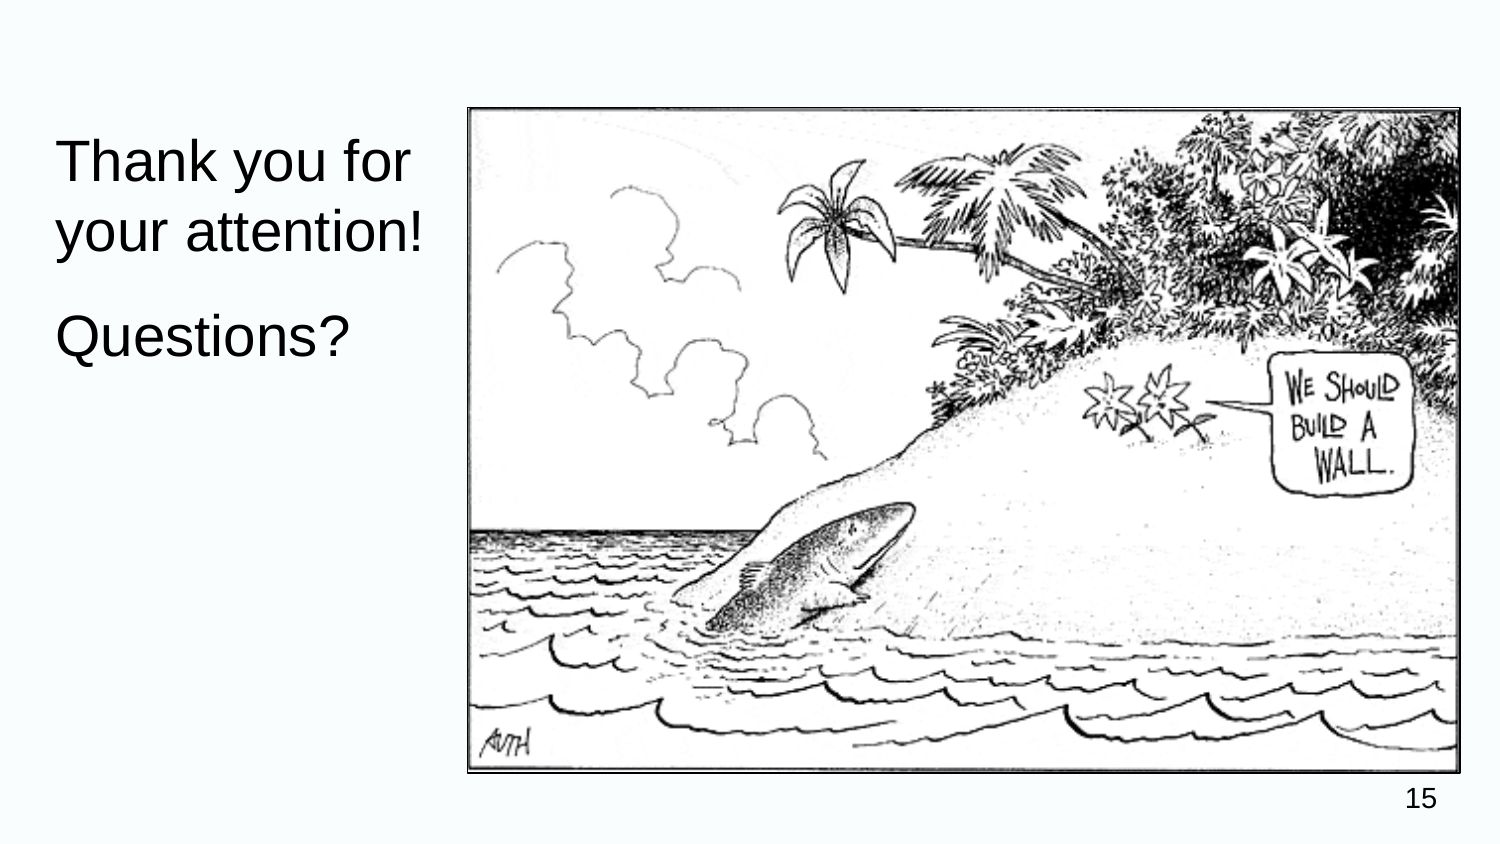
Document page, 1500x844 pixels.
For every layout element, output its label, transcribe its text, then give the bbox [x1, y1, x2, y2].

list Thank you for your attention! Questions? [40, 108, 467, 393]
slide_number <getal> [1389, 764, 1480, 830]
picture [468, 108, 1460, 773]
